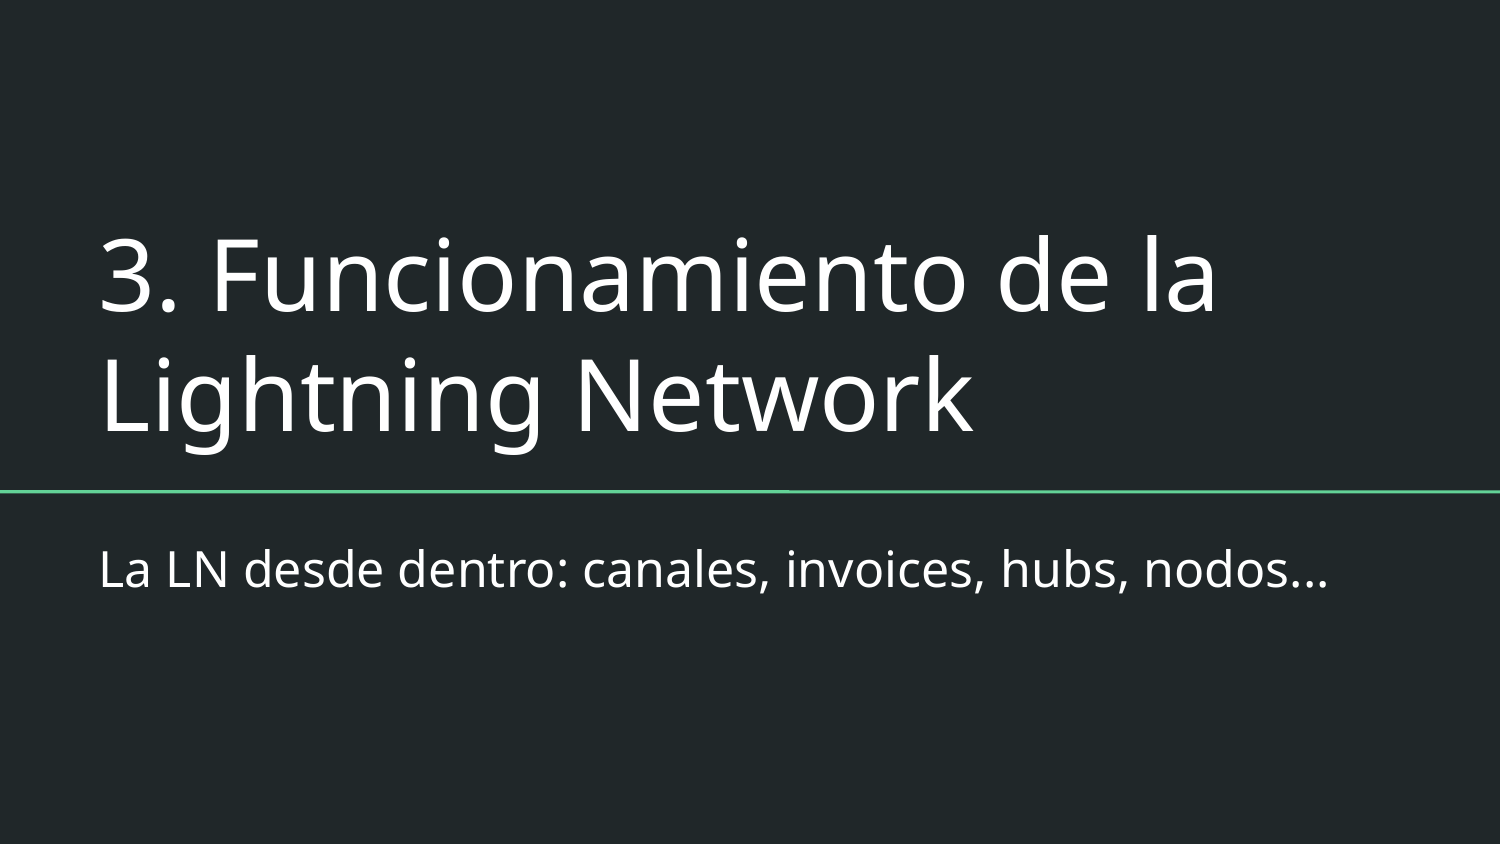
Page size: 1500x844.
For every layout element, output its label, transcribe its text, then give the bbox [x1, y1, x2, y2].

text_box 3. Funcionamiento de la Lightning Network [83, 206, 1417, 467]
text_box La LN desde dentro: canales, invoices, hubs, nodos... [83, 522, 1417, 626]
